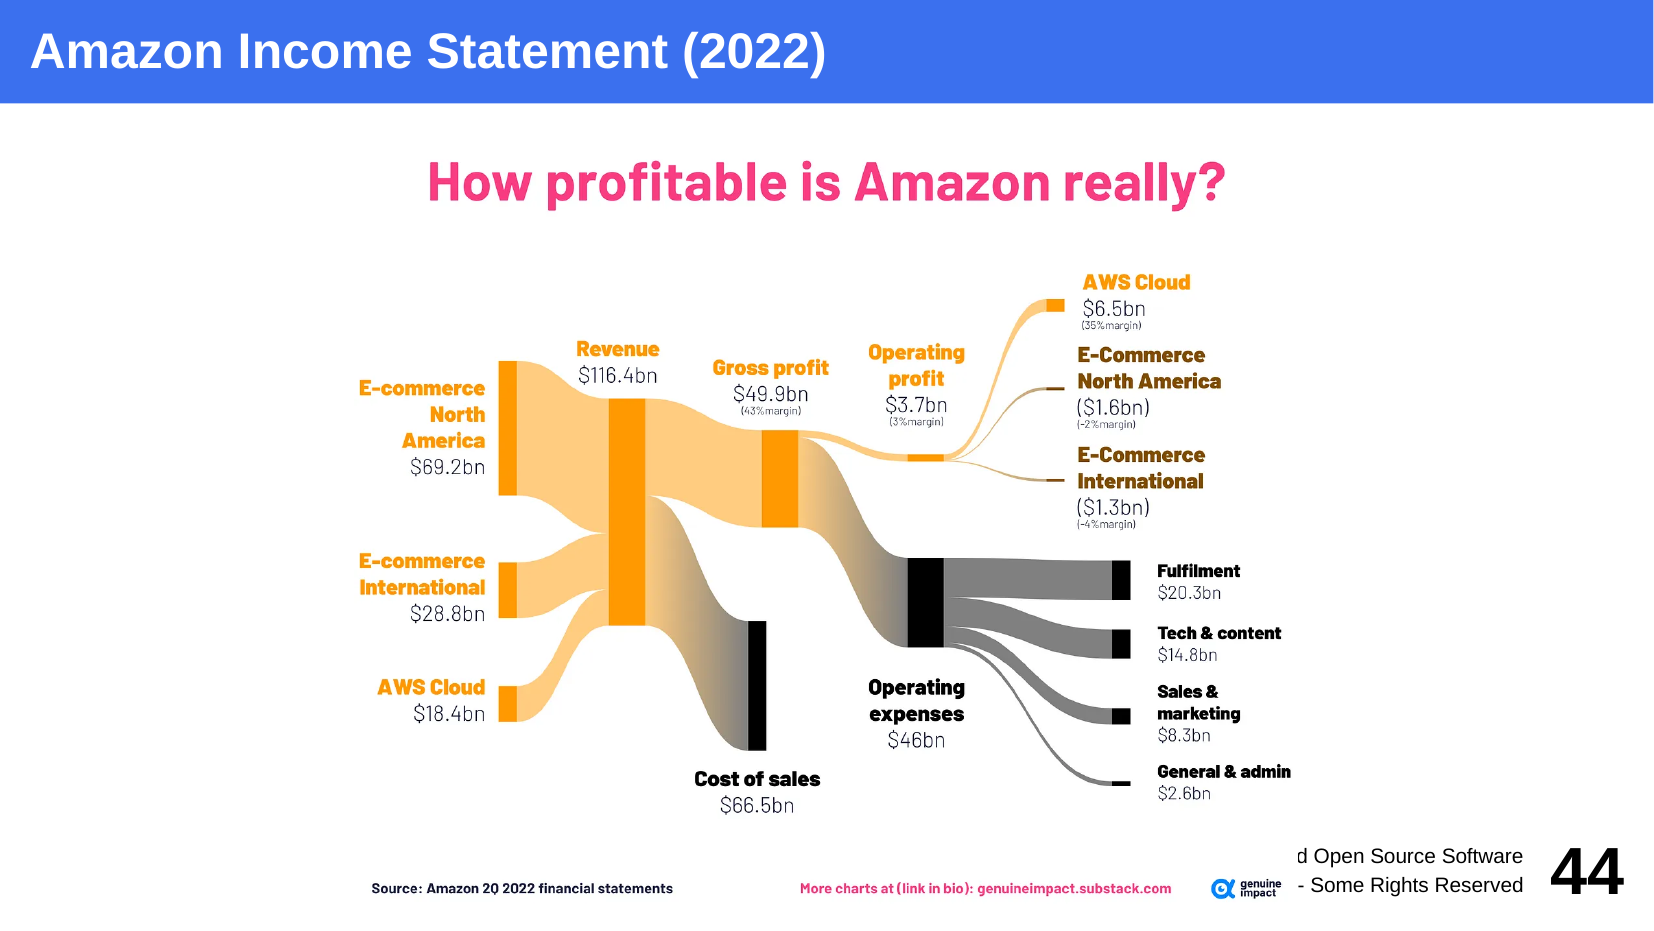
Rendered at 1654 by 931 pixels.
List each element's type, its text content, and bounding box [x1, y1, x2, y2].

title Amazon Income Statement (2022) [0, 0, 1654, 104]
picture [354, 123, 1298, 904]
